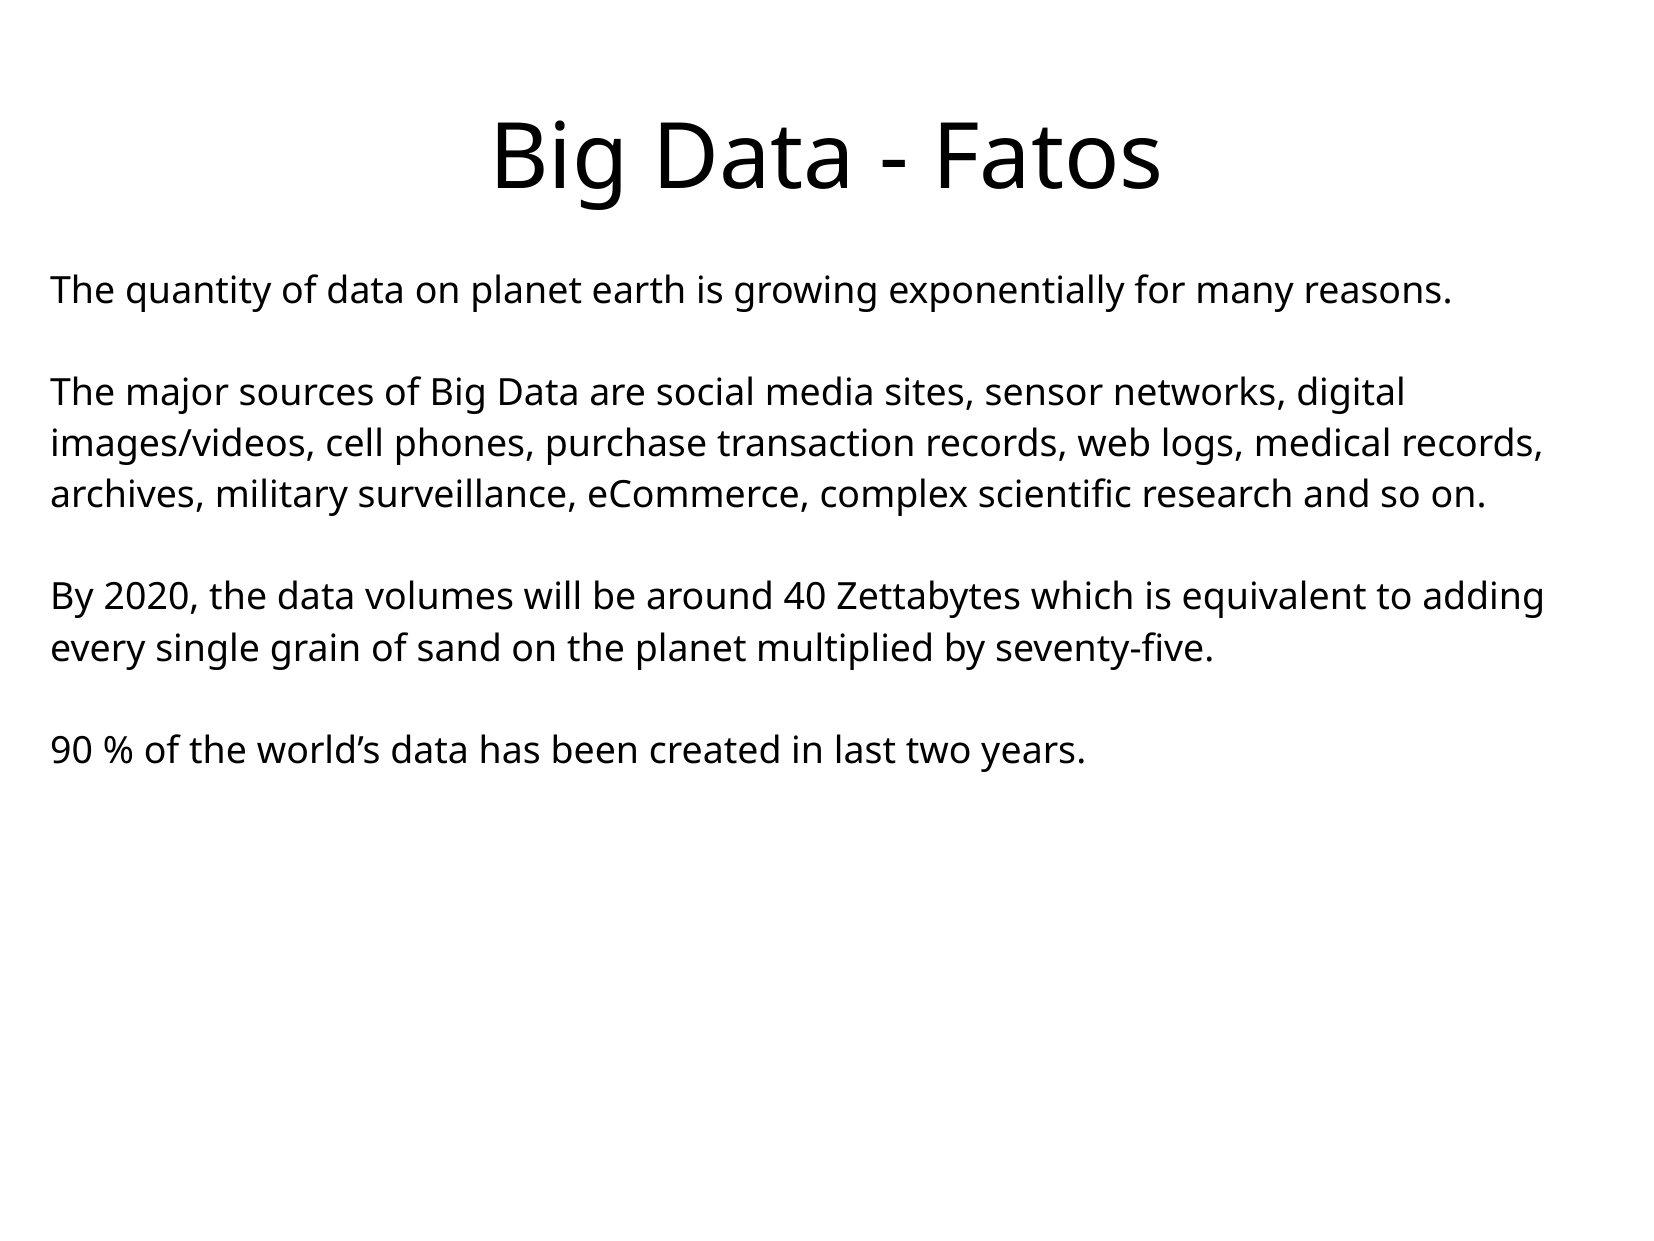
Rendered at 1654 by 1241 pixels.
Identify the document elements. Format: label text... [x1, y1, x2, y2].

text_box The quantity of data on planet earth is growing exponentially for many reasons. The major sources of Big Data are social media sites, sensor networks, digital images/videos, cell phones, purchase transaction records, web logs, medical records, archives, military surveillance, eCommerce, complex scientific research and so on. By 2020, the data volumes will be around 40 Zettabytes which is equivalent to adding every single grain of sand on the planet multiplied by seventy-five. 90 % of the world’s data has been created in last two years. [35, 256, 1571, 794]
title Big Data - Fatos [82, 49, 1571, 256]
